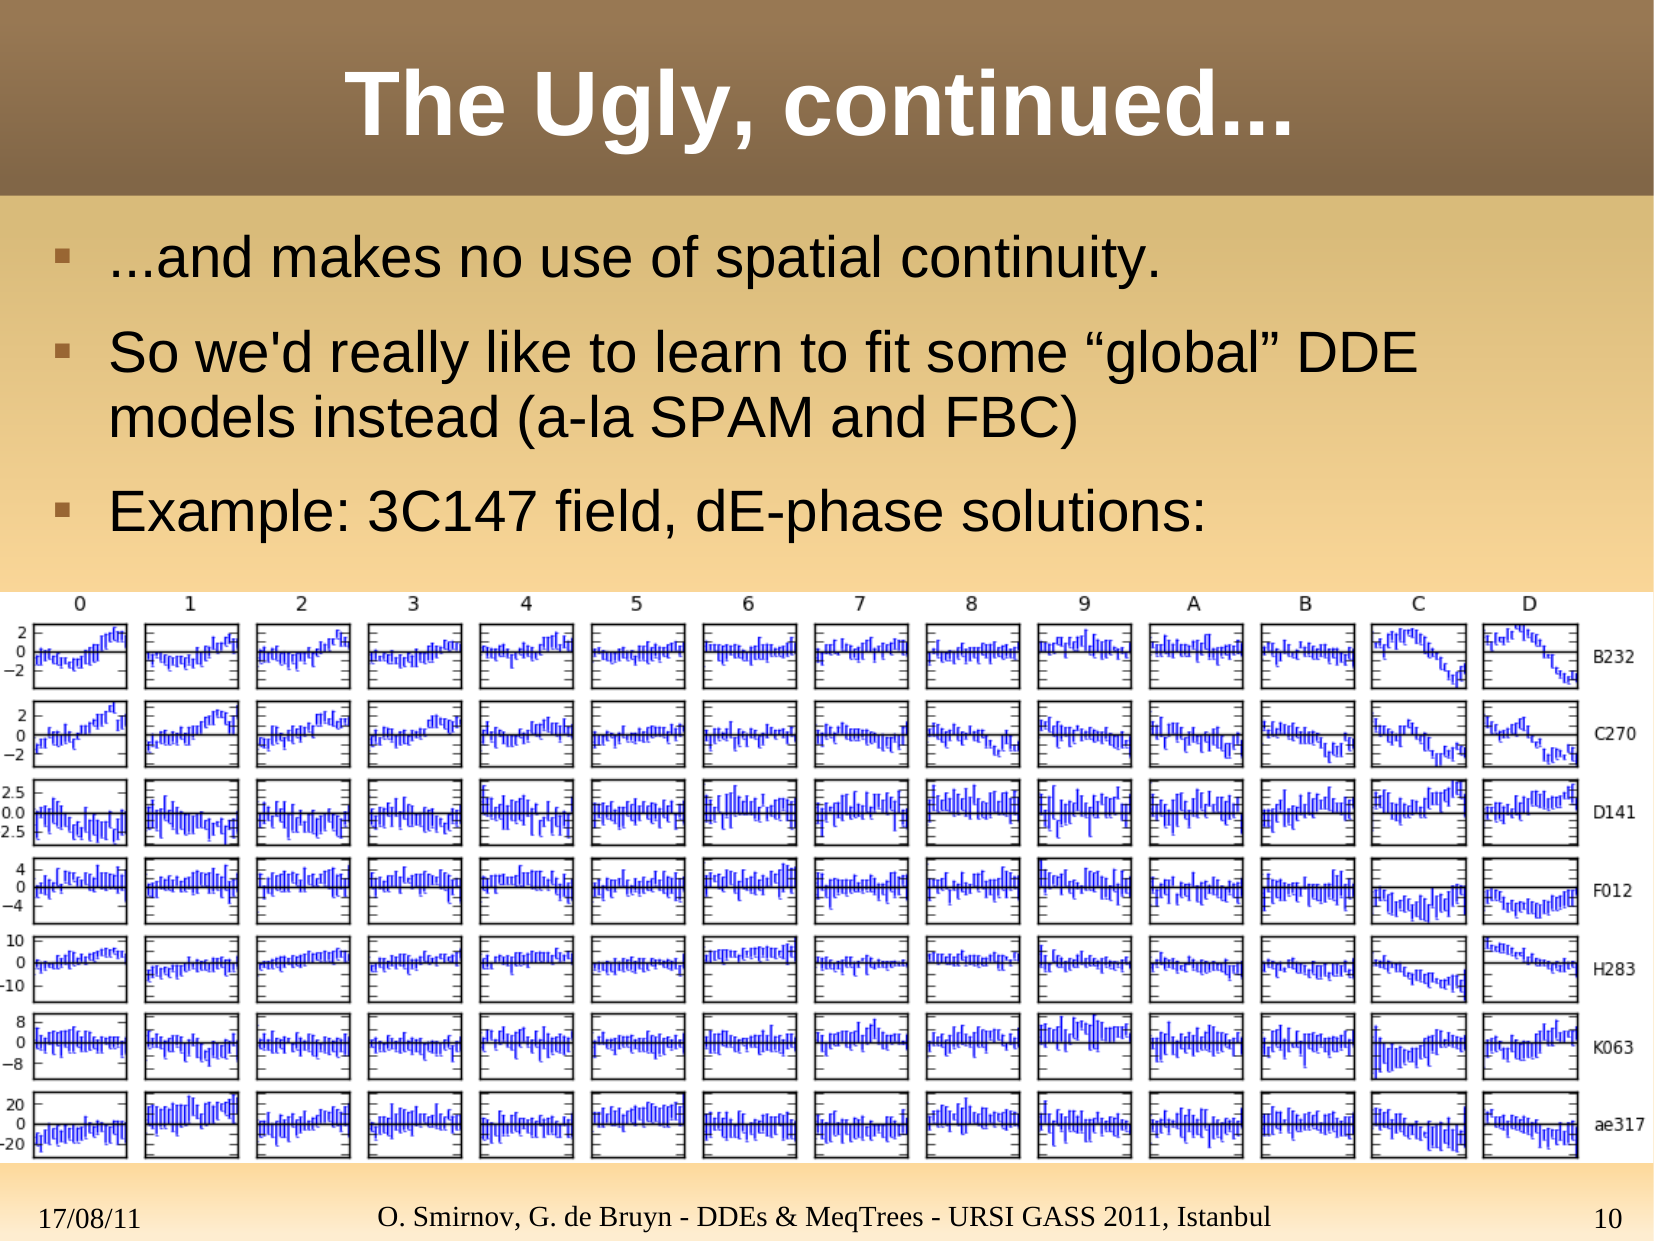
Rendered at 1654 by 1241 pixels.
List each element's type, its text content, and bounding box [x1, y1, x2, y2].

list ...and makes no use of spatial continuity. So we'd really like to learn to fit some “global” DDE models instead (a-la SPAM and FBC) Example: 3C147 field, dE-phase solutions: [37, 225, 1613, 592]
picture [0, 0, 1654, 1241]
title The Ugly, continued... [76, 7, 1565, 200]
